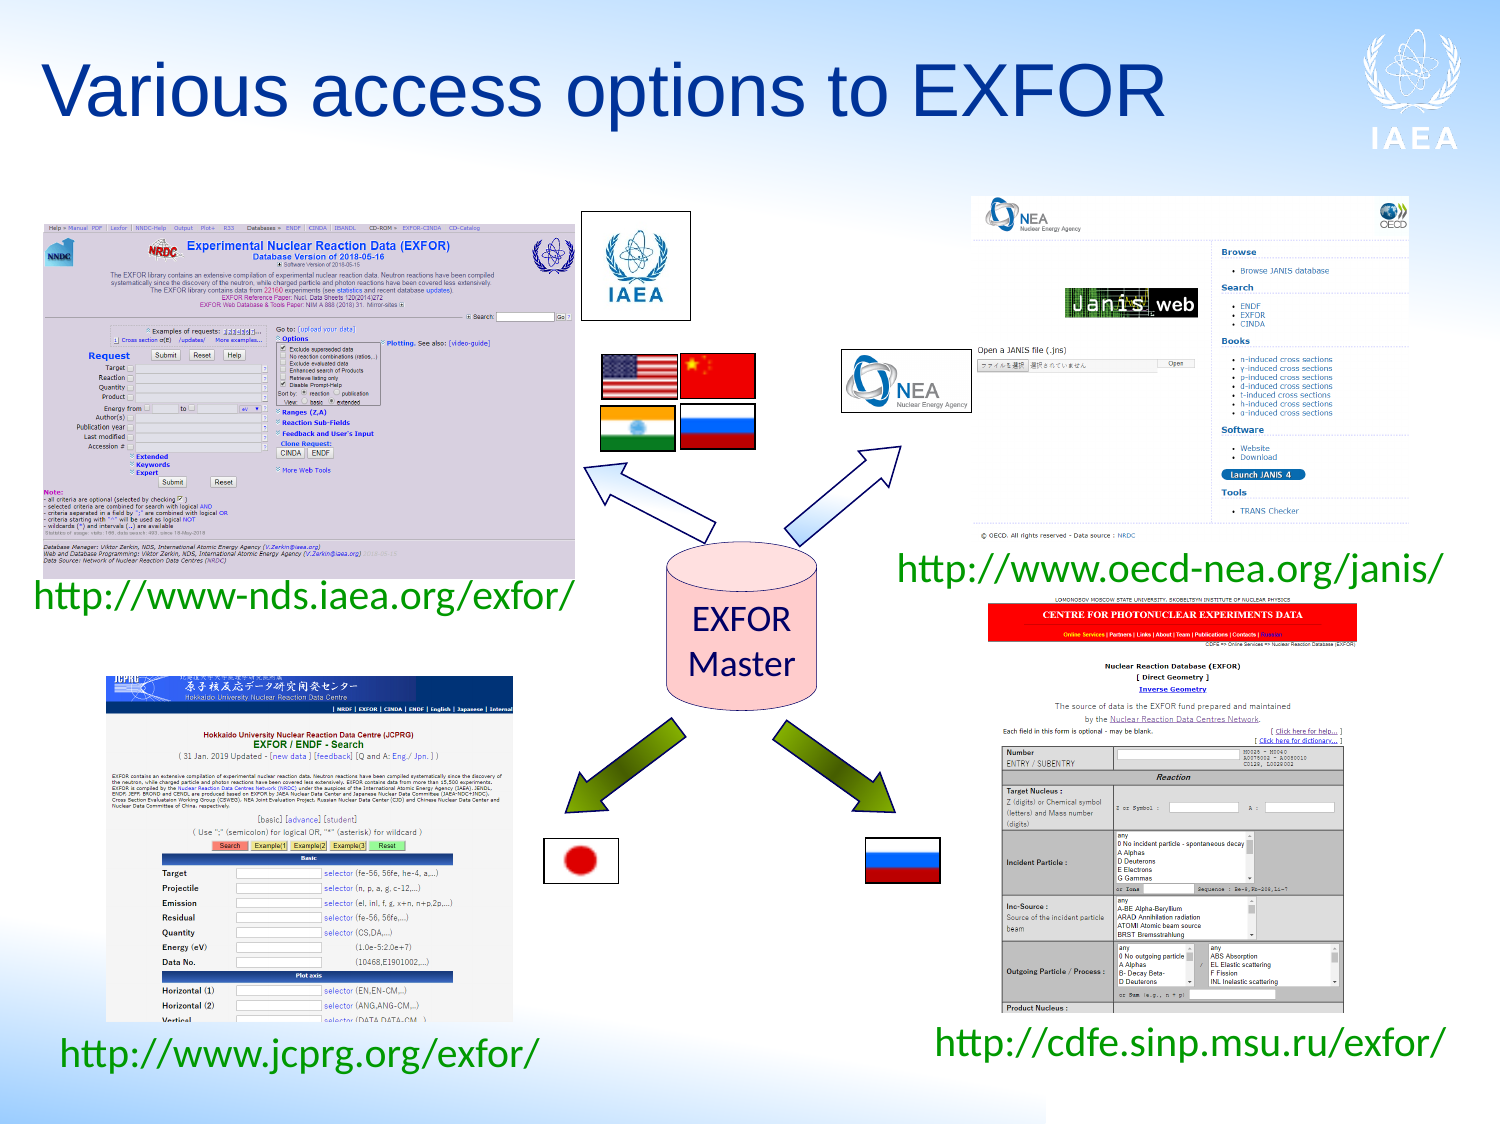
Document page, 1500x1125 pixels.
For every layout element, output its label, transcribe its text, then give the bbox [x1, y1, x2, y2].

picture [866, 838, 940, 883]
text_box [772, 720, 896, 813]
text_box http://cdfe.sinp.msu.ru/exfor/ [919, 1007, 1462, 1073]
picture [544, 839, 618, 883]
picture [601, 406, 675, 451]
picture [681, 354, 755, 398]
picture [603, 355, 677, 399]
picture [681, 404, 755, 449]
text_box [565, 718, 686, 813]
text_box http://www.jcprg.org/exfor/ [44, 1018, 555, 1083]
text_box [784, 446, 901, 547]
picture [988, 599, 1357, 1007]
text_box http://www-nds.iaea.org/exfor/ [18, 560, 591, 626]
title Various access options to EXFOR [41, 5, 1201, 174]
text_box http://www.oecd-nea.org/janis/ [881, 533, 1460, 599]
text_box [584, 463, 716, 544]
text_box EXFOR Master [666, 569, 817, 711]
picture [1363, 29, 1461, 149]
picture [841, 196, 1409, 533]
picture [43, 223, 575, 579]
picture [581, 211, 691, 321]
picture [106, 676, 513, 1018]
